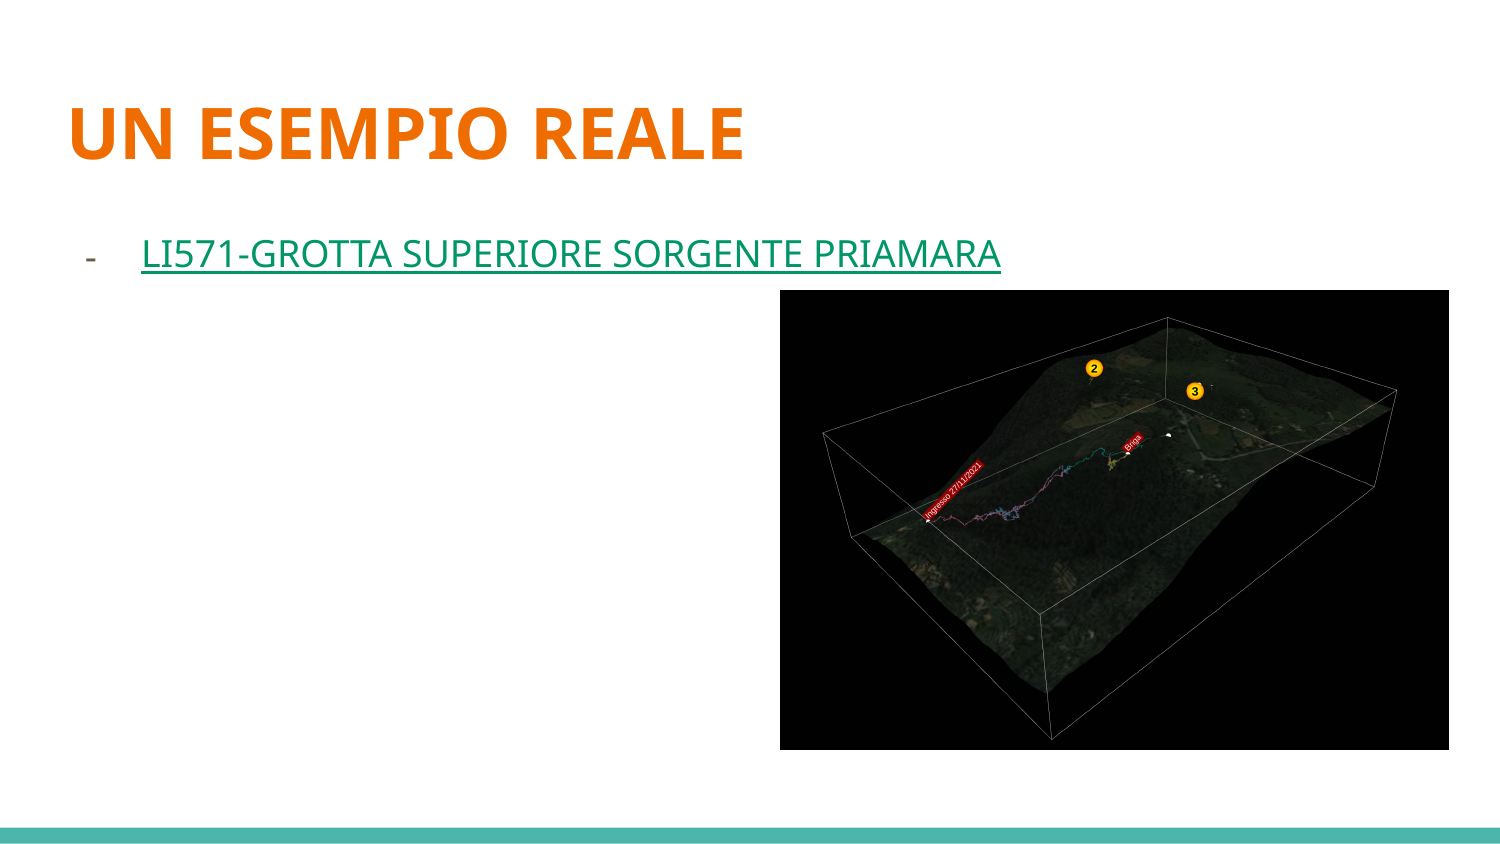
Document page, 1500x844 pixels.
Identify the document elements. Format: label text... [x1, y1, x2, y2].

list LI571-GROTTA SUPERIORE SORGENTE PRIAMARA [51, 207, 1449, 750]
picture [780, 290, 1449, 750]
title UN ESEMPIO REALE [51, 72, 1449, 189]
